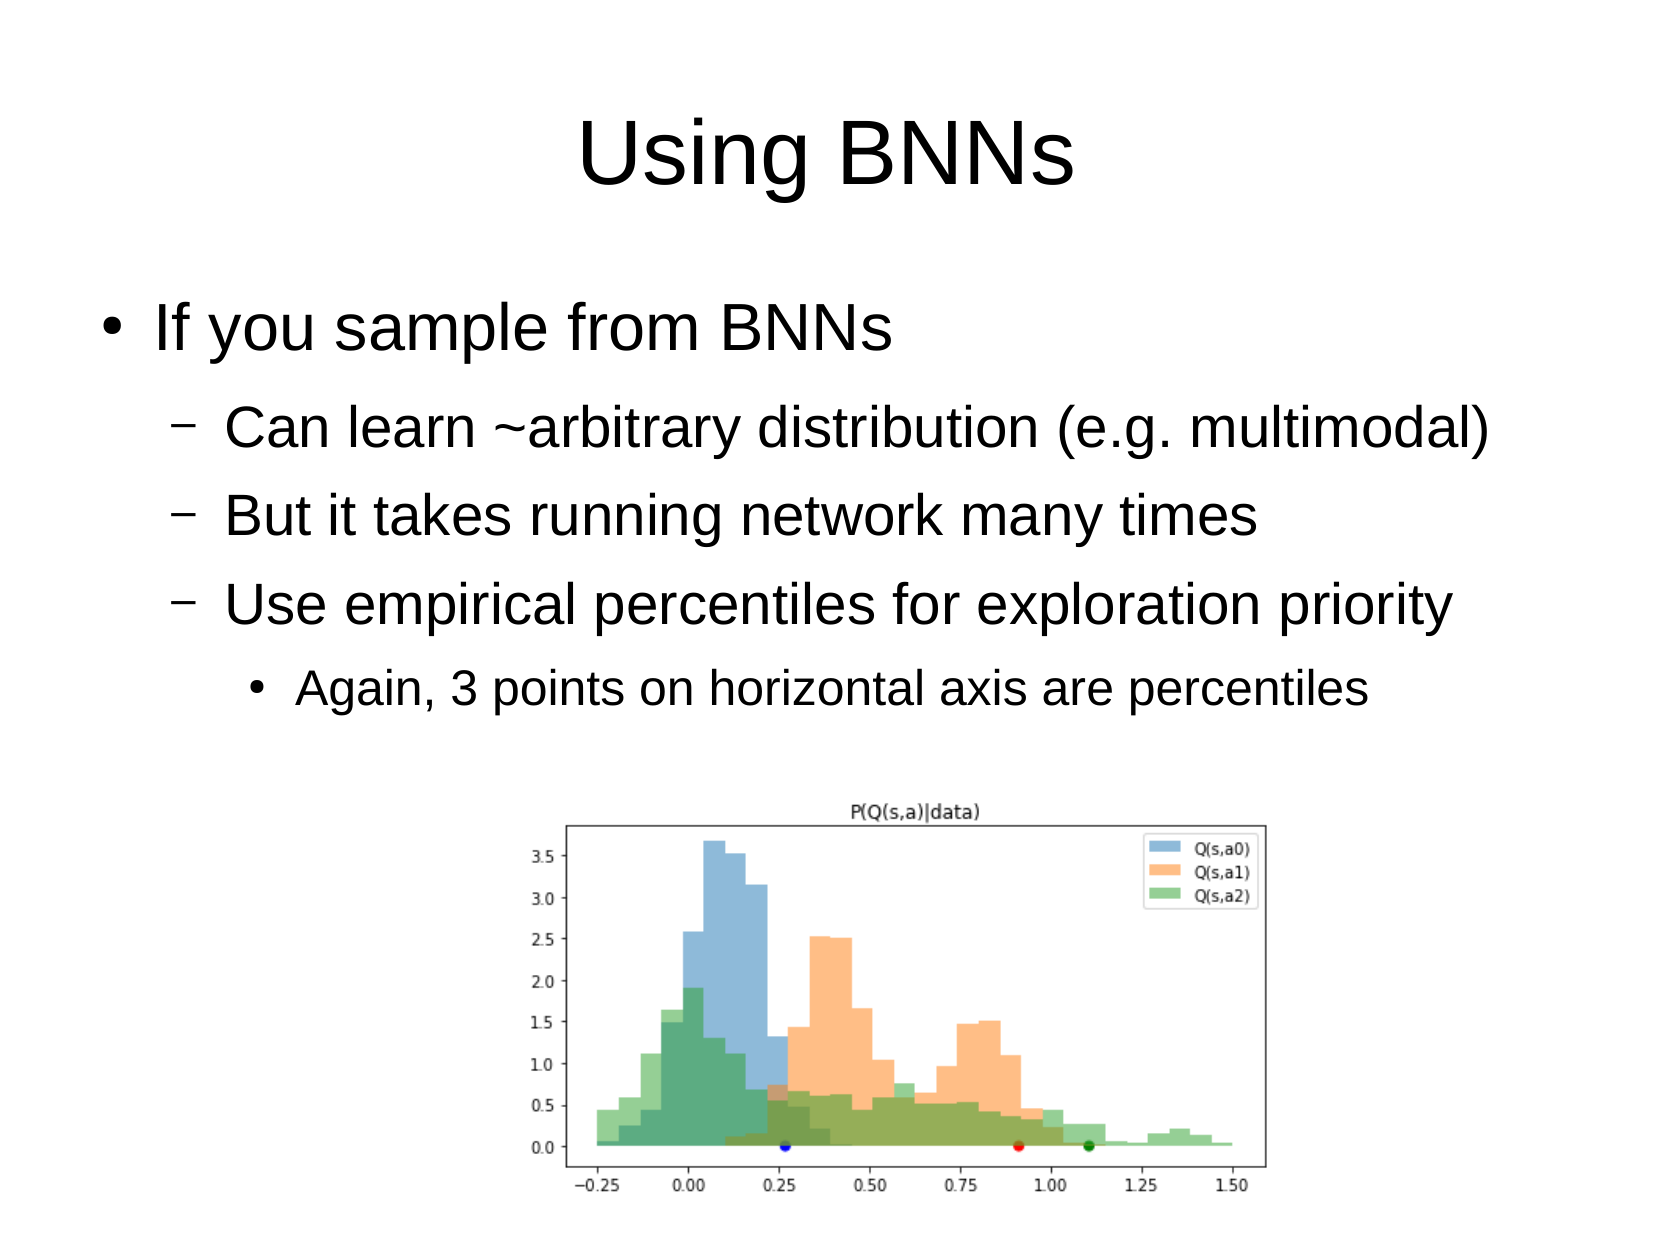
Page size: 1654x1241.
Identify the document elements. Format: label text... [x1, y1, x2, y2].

list If you sample from BNNs Can learn ~arbitrary distribution (e.g. multimodal) But it takes running network many times Use empirical percentiles for exploration priority Again, 3 points on horizontal axis are percentiles [82, 290, 1571, 1010]
picture [519, 791, 1281, 1205]
title Using BNNs [82, 49, 1571, 257]
